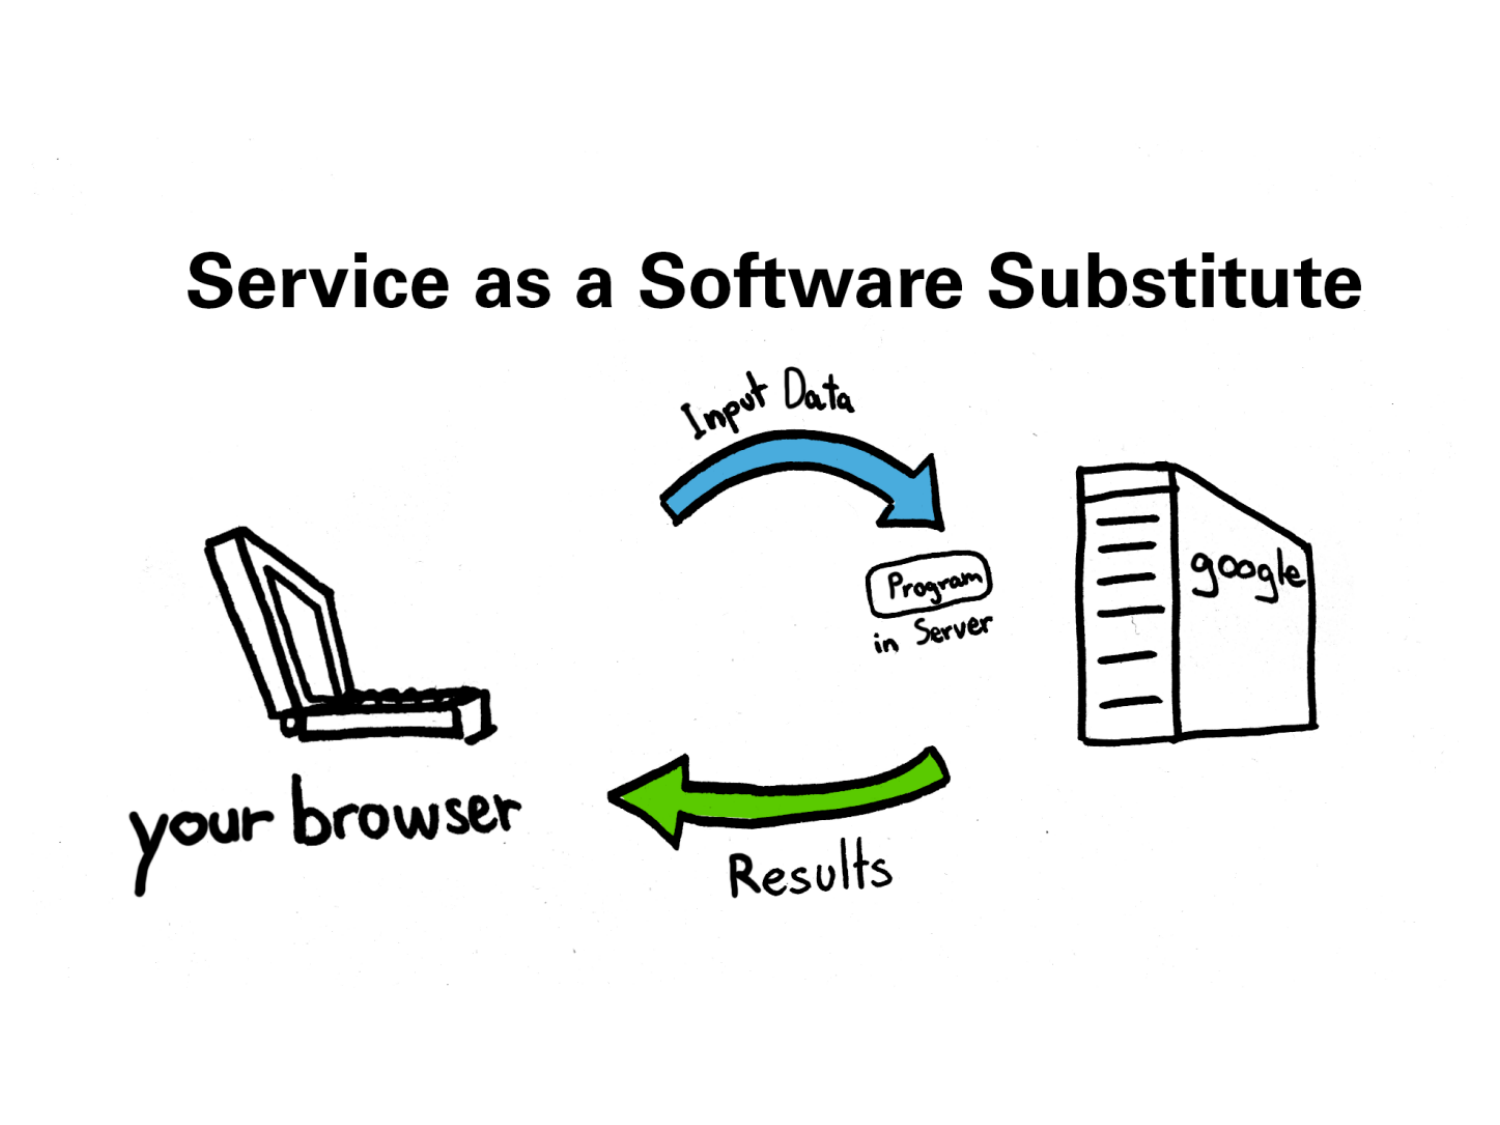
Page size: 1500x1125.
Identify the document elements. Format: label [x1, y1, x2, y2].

picture [31, 137, 1469, 988]
